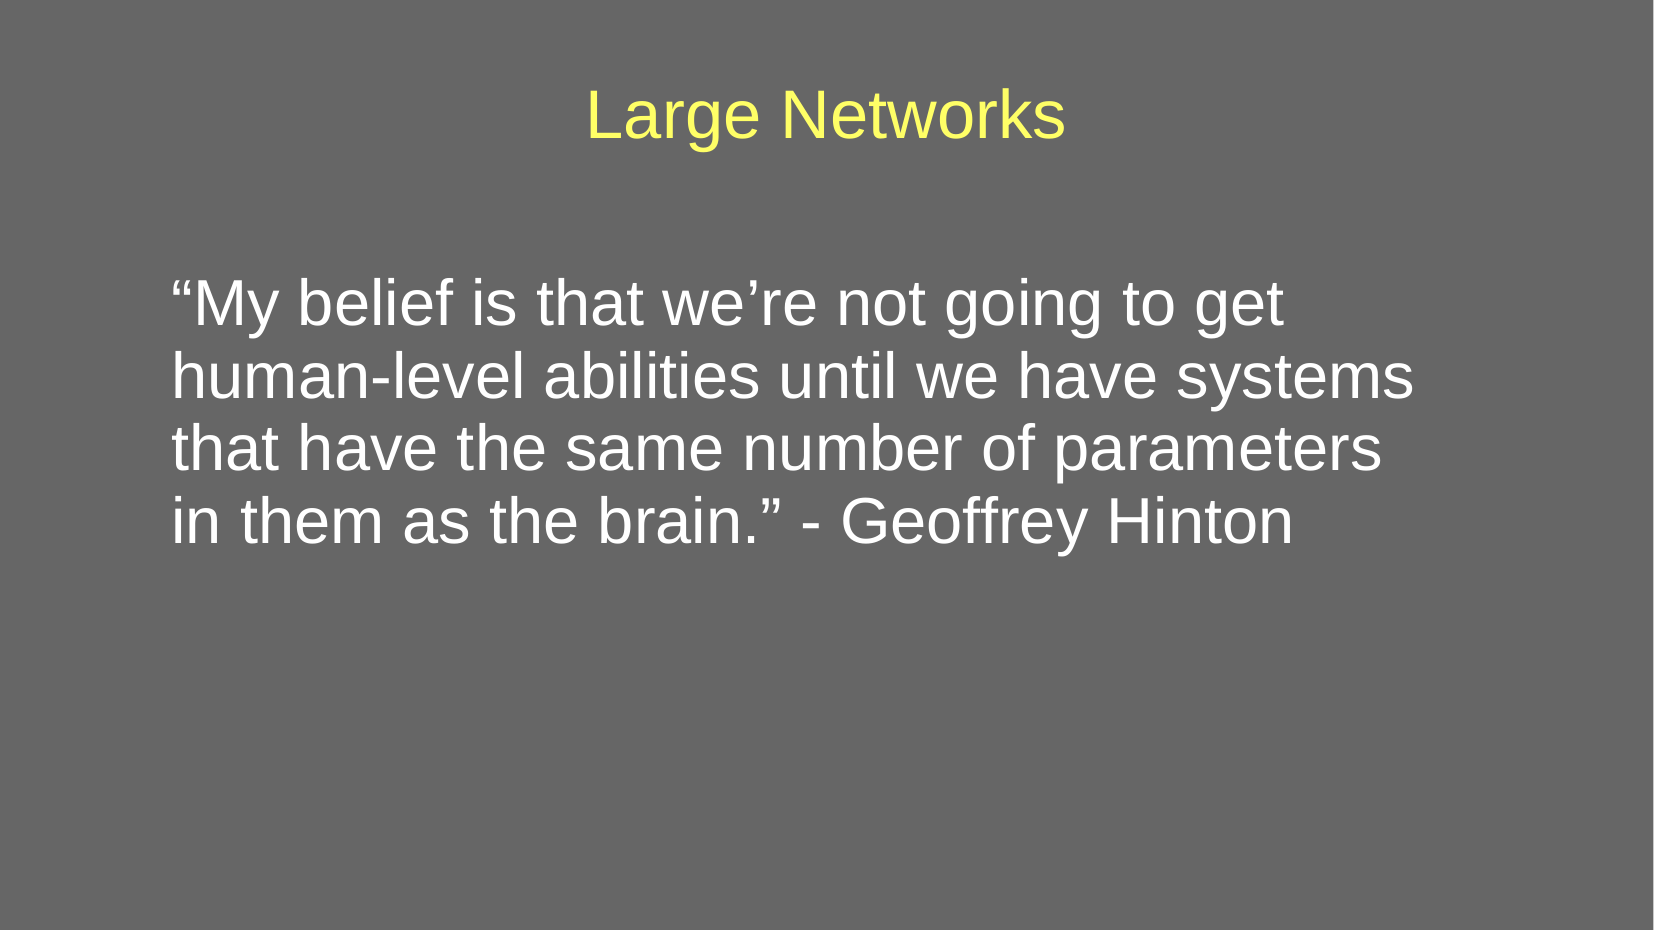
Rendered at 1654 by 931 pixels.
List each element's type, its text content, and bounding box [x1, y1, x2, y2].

title Large Networks [82, 36, 1571, 193]
text_box “My belief is that we’re not going to get human-level abilities until we have systems that have the same number of parameters in them as the brain.” - Geoffrey Hinton [157, 267, 1440, 611]
